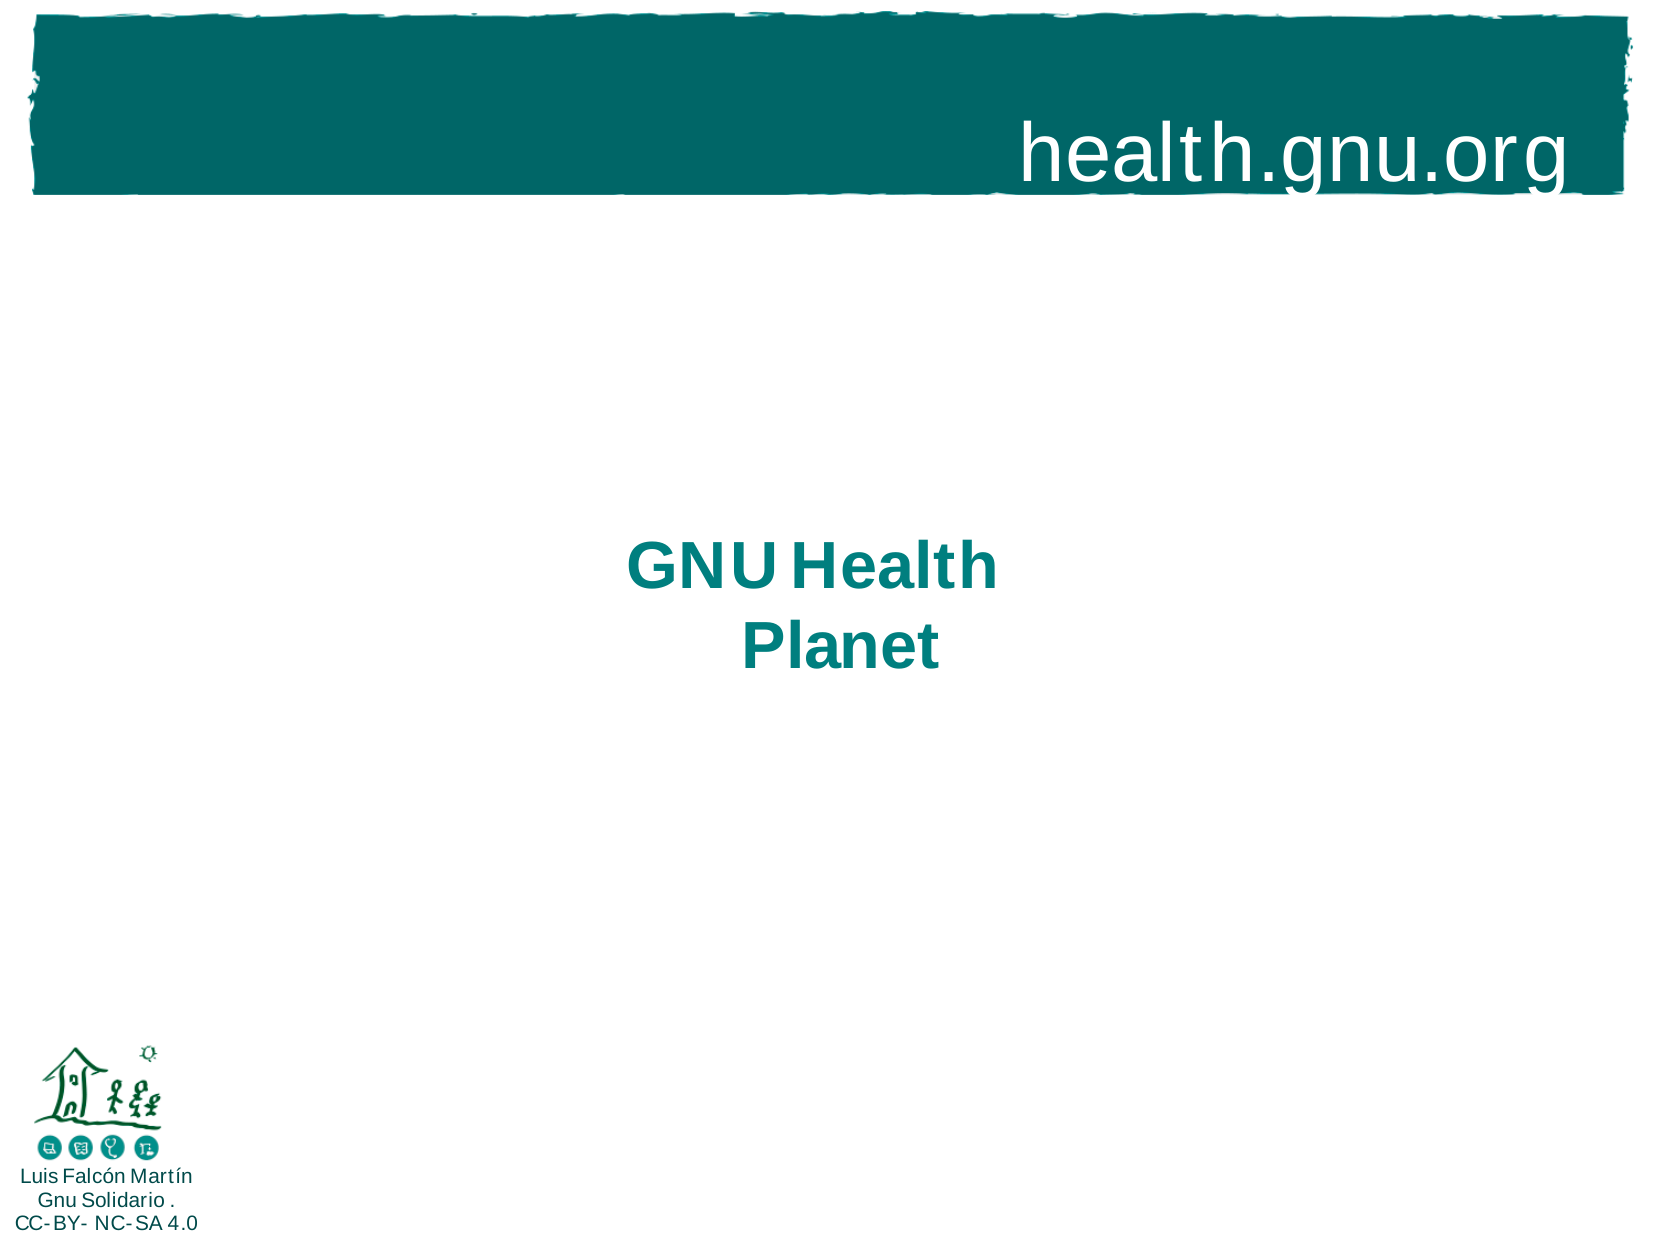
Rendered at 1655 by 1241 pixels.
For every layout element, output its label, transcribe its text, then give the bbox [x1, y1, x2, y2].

text_box health.gnu.org [1016, 98, 1606, 199]
text_box GNUHealth Planet [624, 521, 1021, 682]
text_box LuisFalcónMartín GnuSolidario. CC-BY-NC-SA4.0 [0, 1157, 213, 1241]
picture [0, 0, 1654, 1211]
